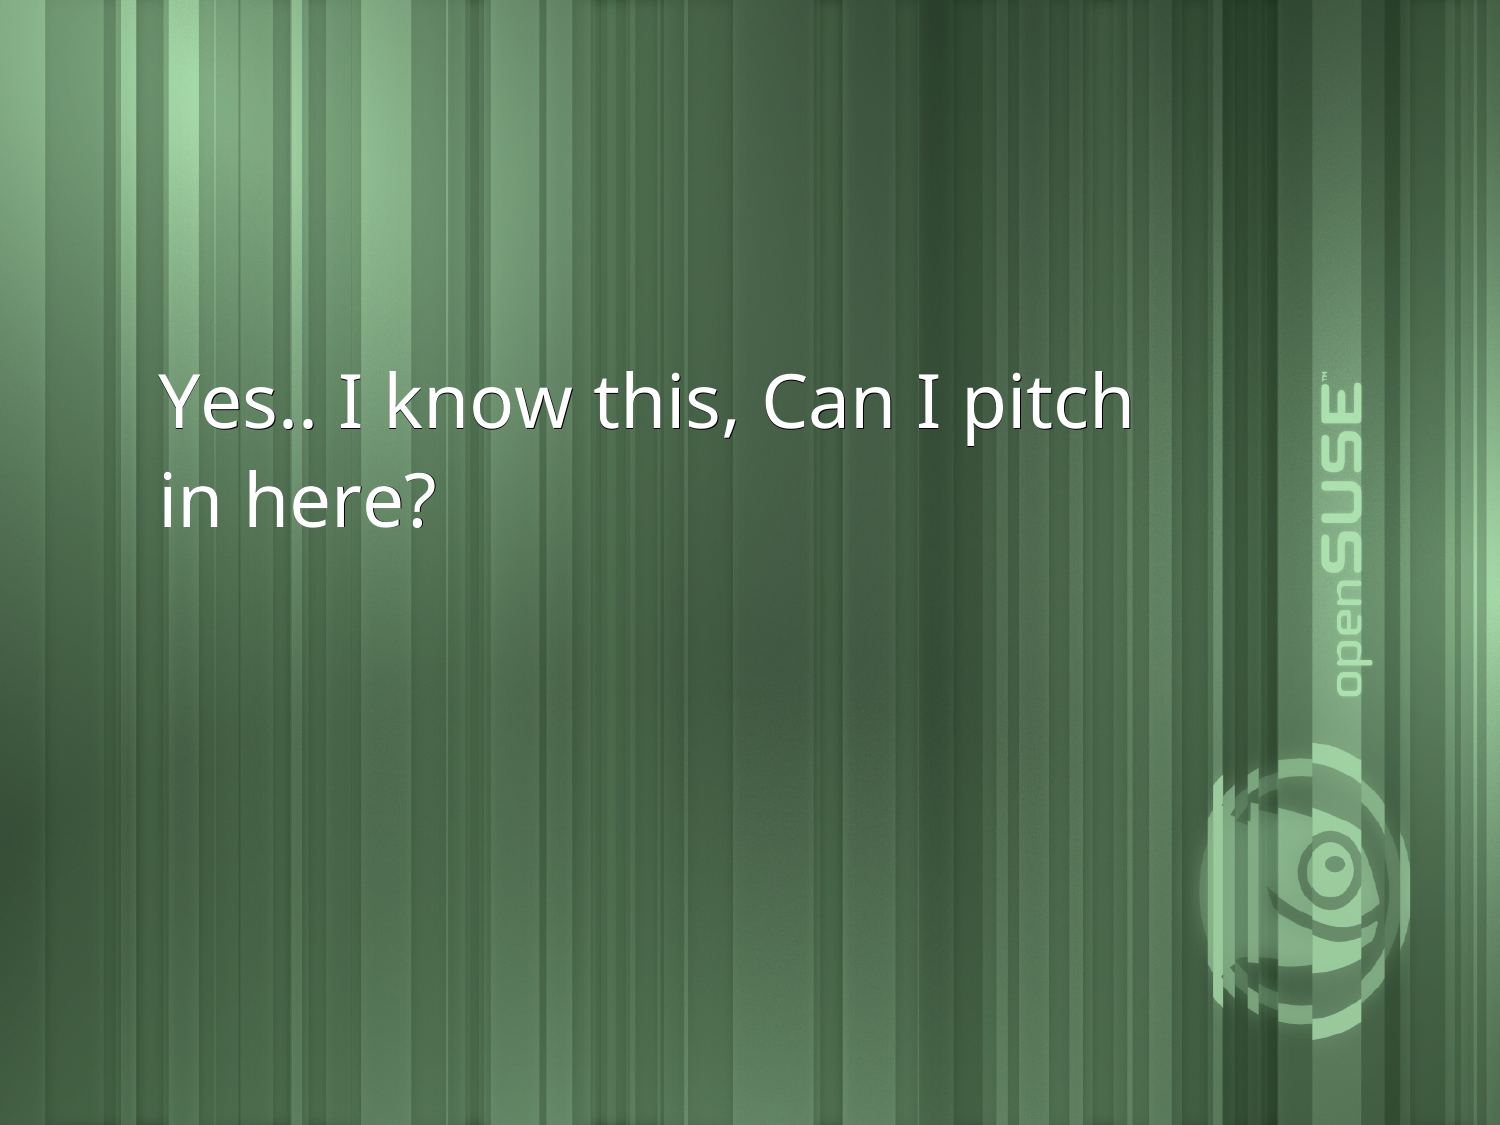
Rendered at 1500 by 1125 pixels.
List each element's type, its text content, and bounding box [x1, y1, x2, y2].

picture [0, 0, 1500, 1125]
title Yes.. I know this, Can I pitch in here? [158, 161, 1182, 736]
